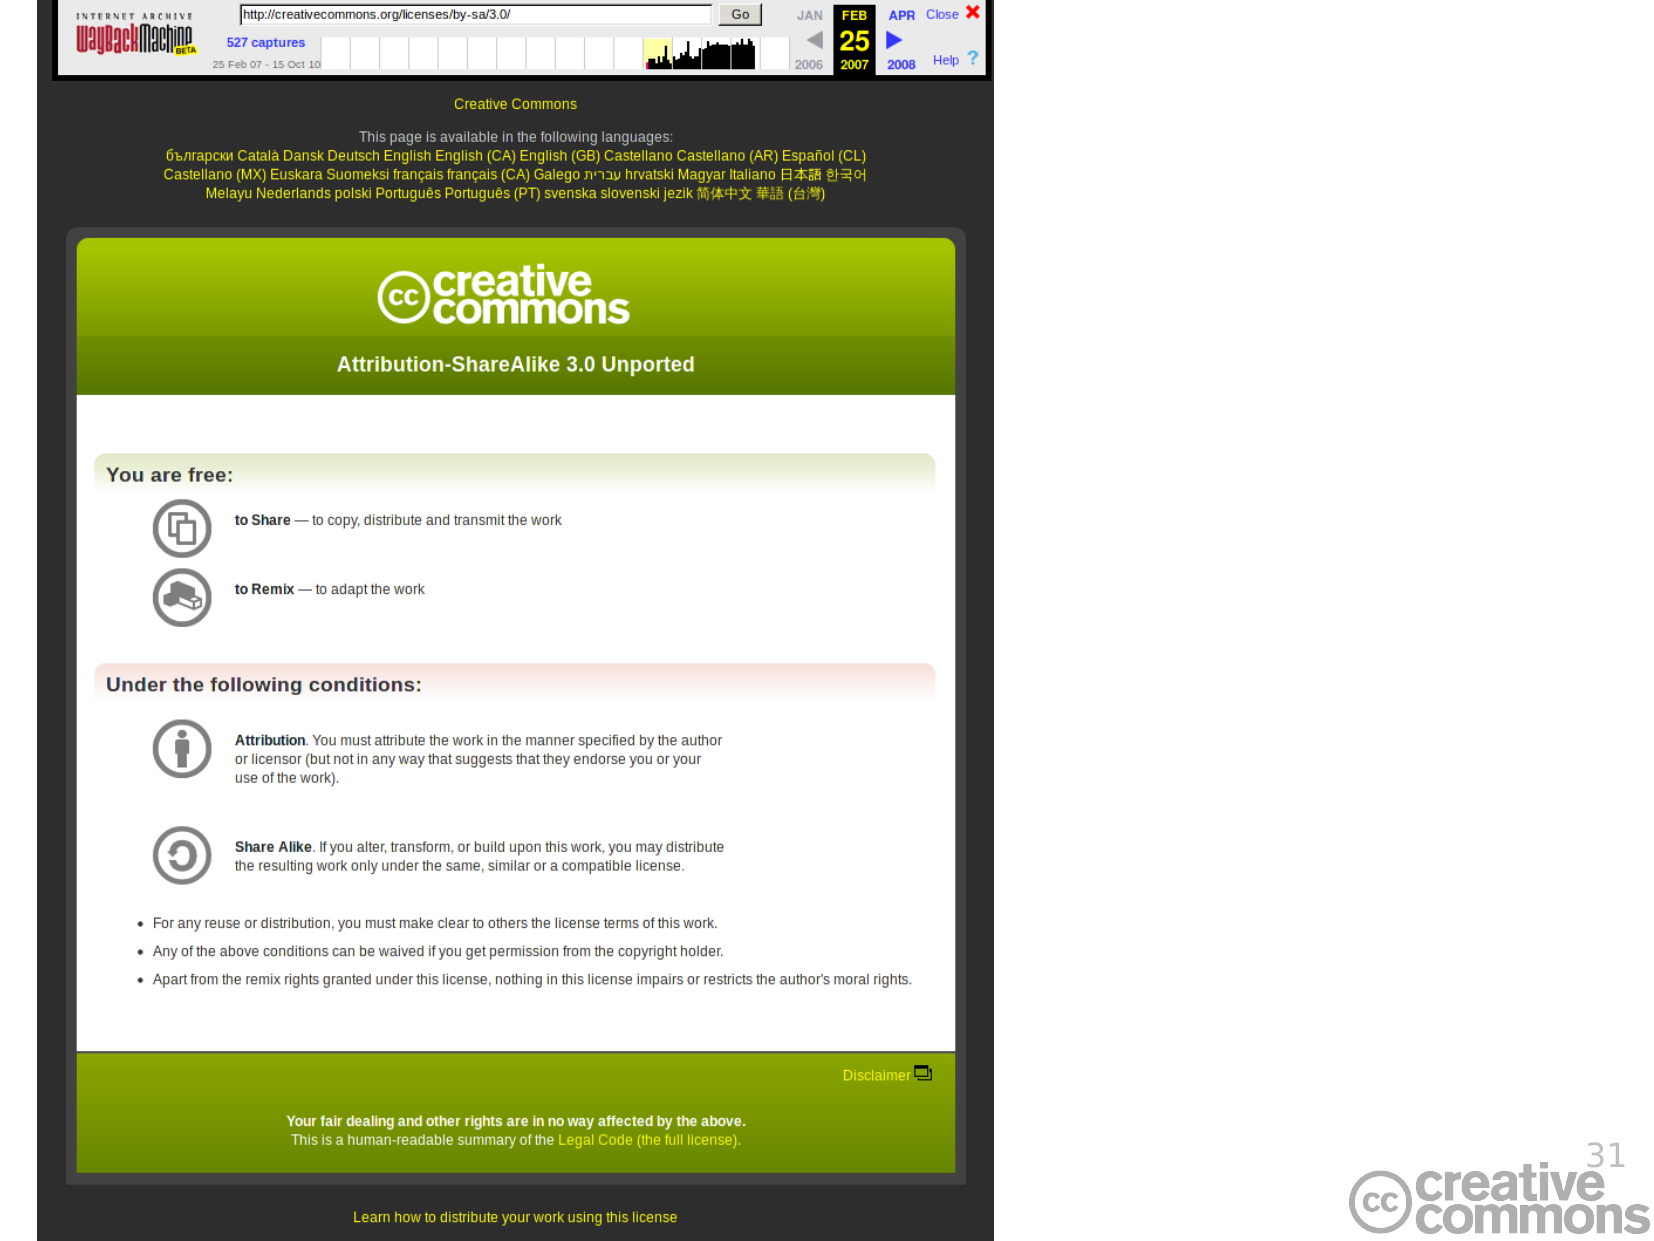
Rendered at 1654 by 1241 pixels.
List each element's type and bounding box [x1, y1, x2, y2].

picture [1349, 1162, 1650, 1234]
picture [37, 0, 994, 1241]
